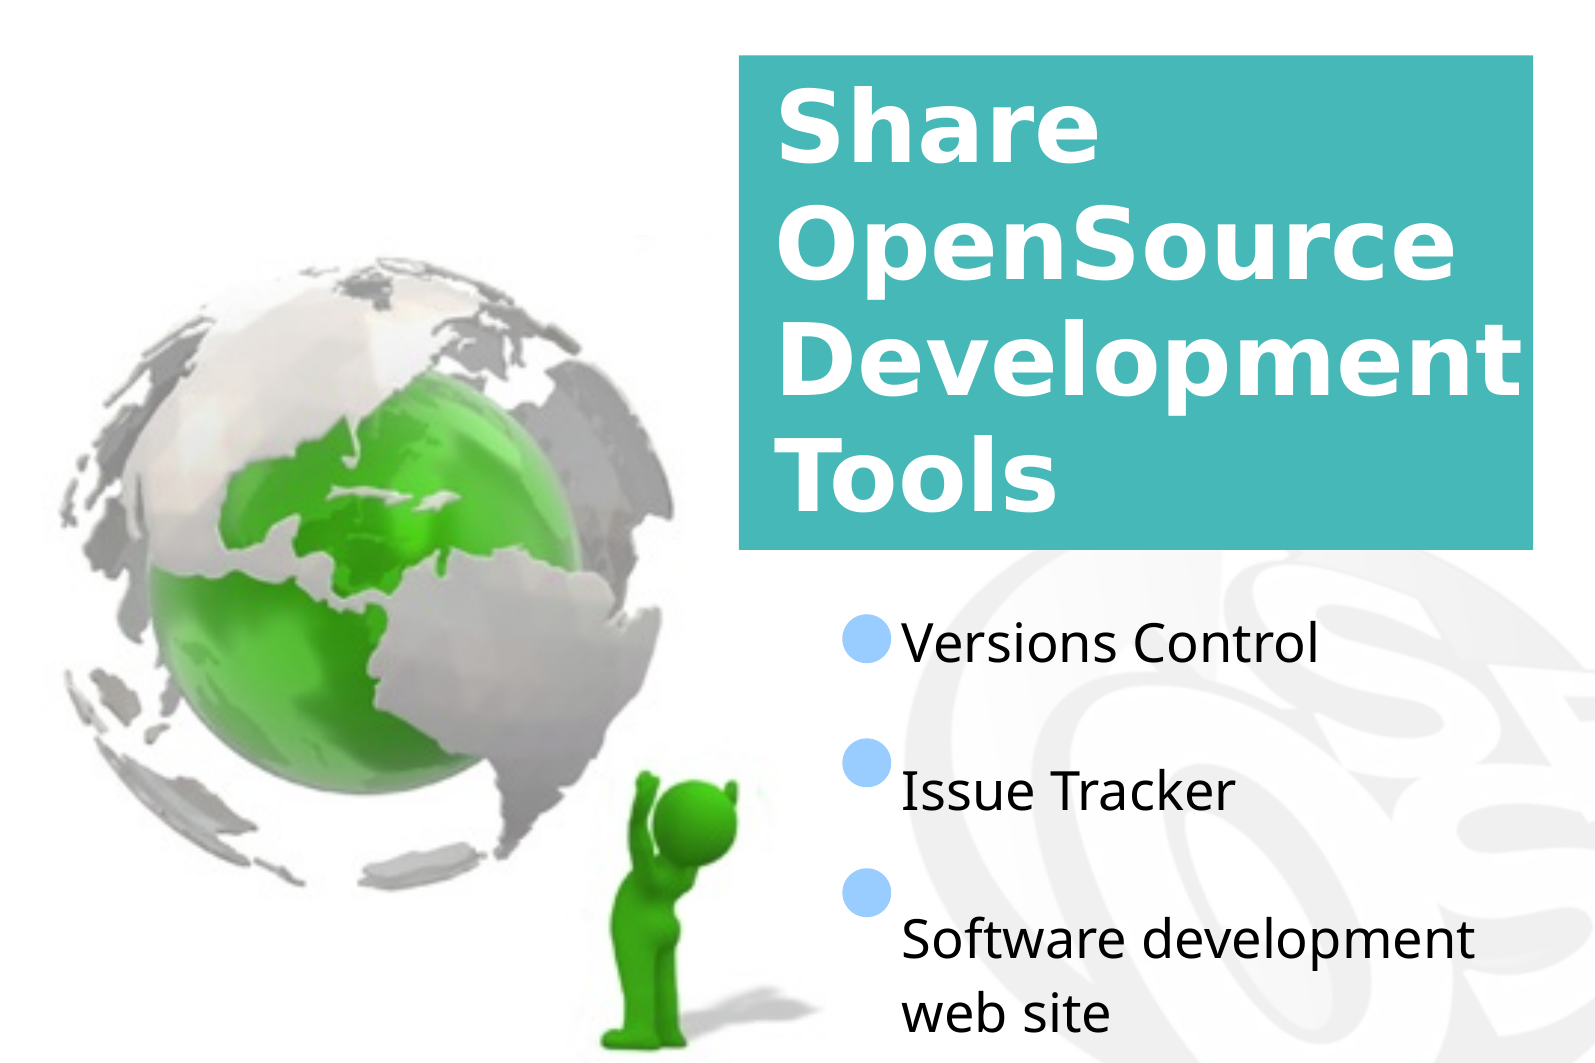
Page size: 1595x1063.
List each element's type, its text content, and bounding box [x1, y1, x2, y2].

text_box [842, 868, 892, 918]
subtitle Share OpenSource Development Tools [738, 55, 1534, 550]
picture [17, 235, 862, 1063]
text_box [842, 738, 892, 788]
text_box Versions Control Issue Tracker Software development web site [887, 597, 1582, 991]
text_box [842, 614, 892, 664]
